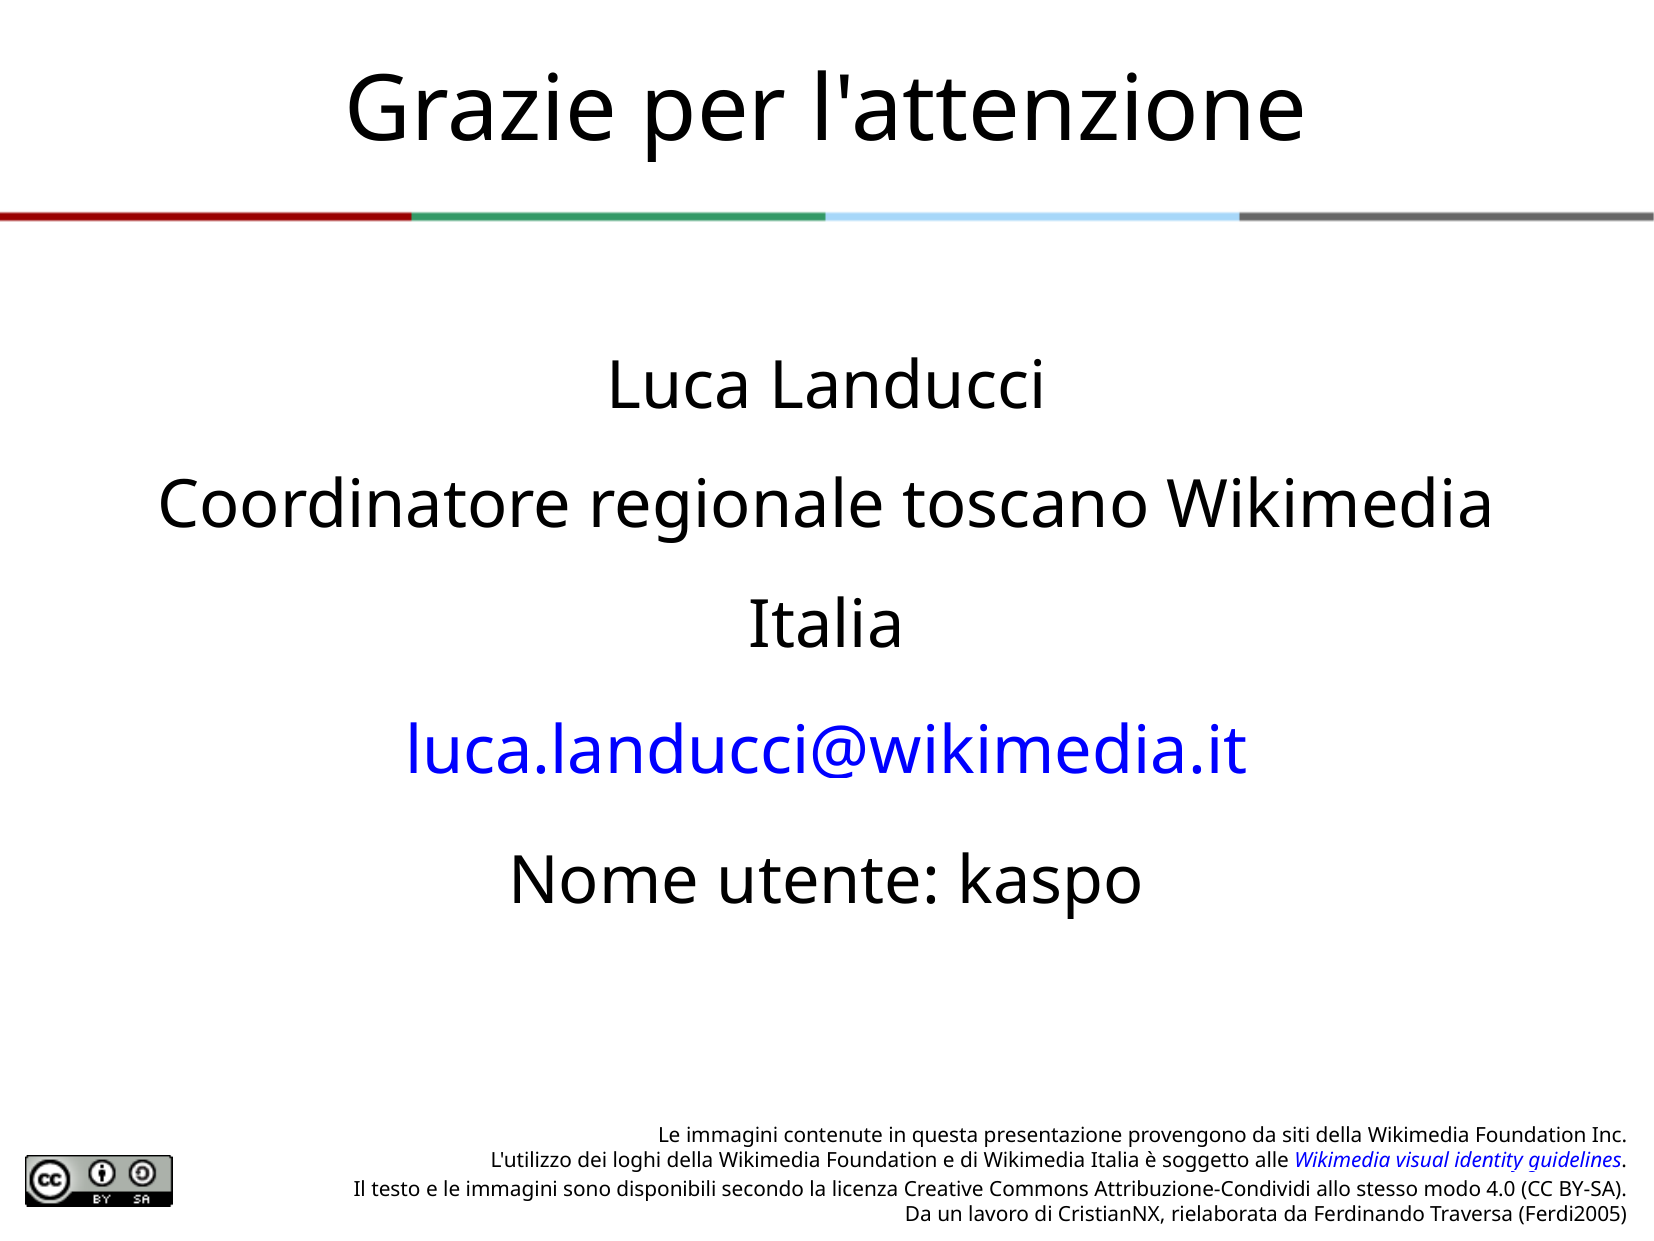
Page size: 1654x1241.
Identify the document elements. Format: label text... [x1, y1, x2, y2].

picture [0, 200, 1654, 235]
text_box Le immagini contenute in questa presentazione provengono da siti della Wikimedia Foundation Inc. L'utilizzo dei loghi della Wikimedia Foundation e di Wikimedia Italia è soggetto alle Wikimedia visual identity guidelines. Il testo e le immagini sono disponibili secondo la licenza Creative Commons Attribuzione-Condividi allo stesso modo 4.0 (CC BY-SA). Da un lavoro di CristianNX, rielaborata da Ferdinando Traversa (Ferdi2005) [25, 1121, 1627, 1240]
text_box Grazie per l'attenzione [82, 0, 1571, 200]
picture [25, 1155, 173, 1207]
text_box Luca Landucci Coordinatore regionale toscano Wikimedia Italia luca.landucci@wikimedia.it Nome utente: kaspo [118, 301, 1536, 709]
